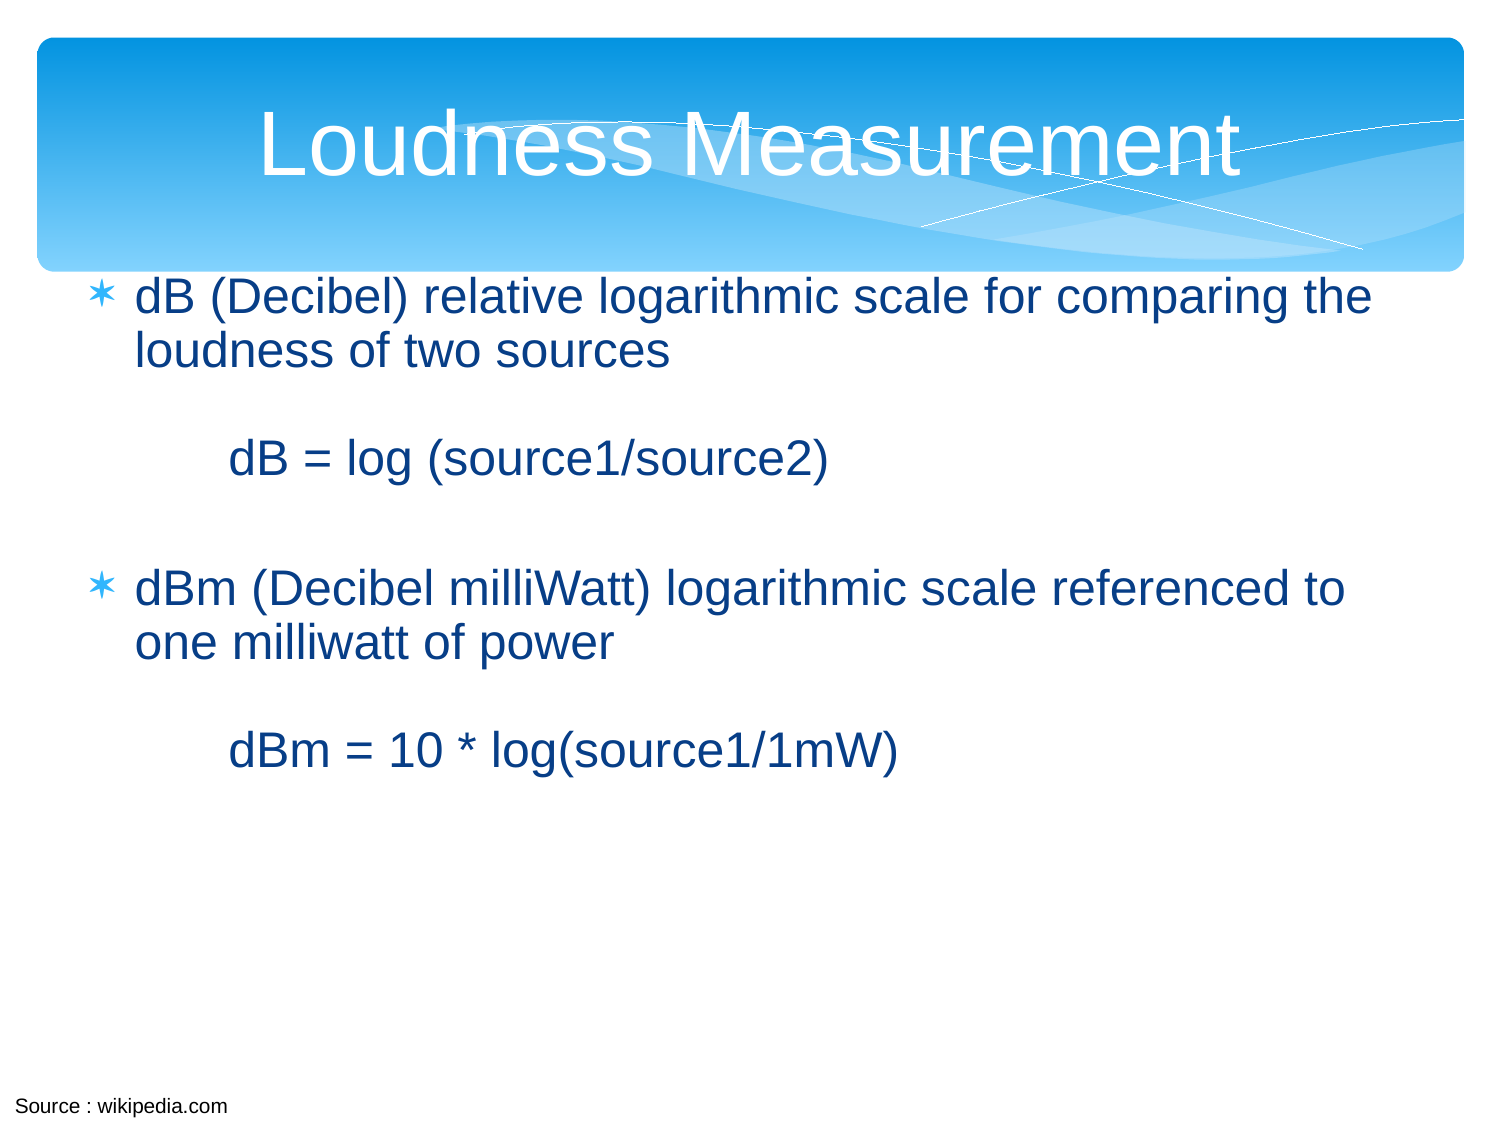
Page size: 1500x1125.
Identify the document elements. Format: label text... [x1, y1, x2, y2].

list dB (Decibel) relative logarithmic scale for comparing the loudness of two sources dB = log (source1/source2) dBm (Decibel milliWatt) logarithmic scale referenced to one milliwatt of power dBm = 10 * log(source1/1mW) [75, 262, 1426, 1005]
title Loudness Measurement [75, 45, 1426, 233]
text_box Source : wikipedia.com [0, 1084, 285, 1125]
